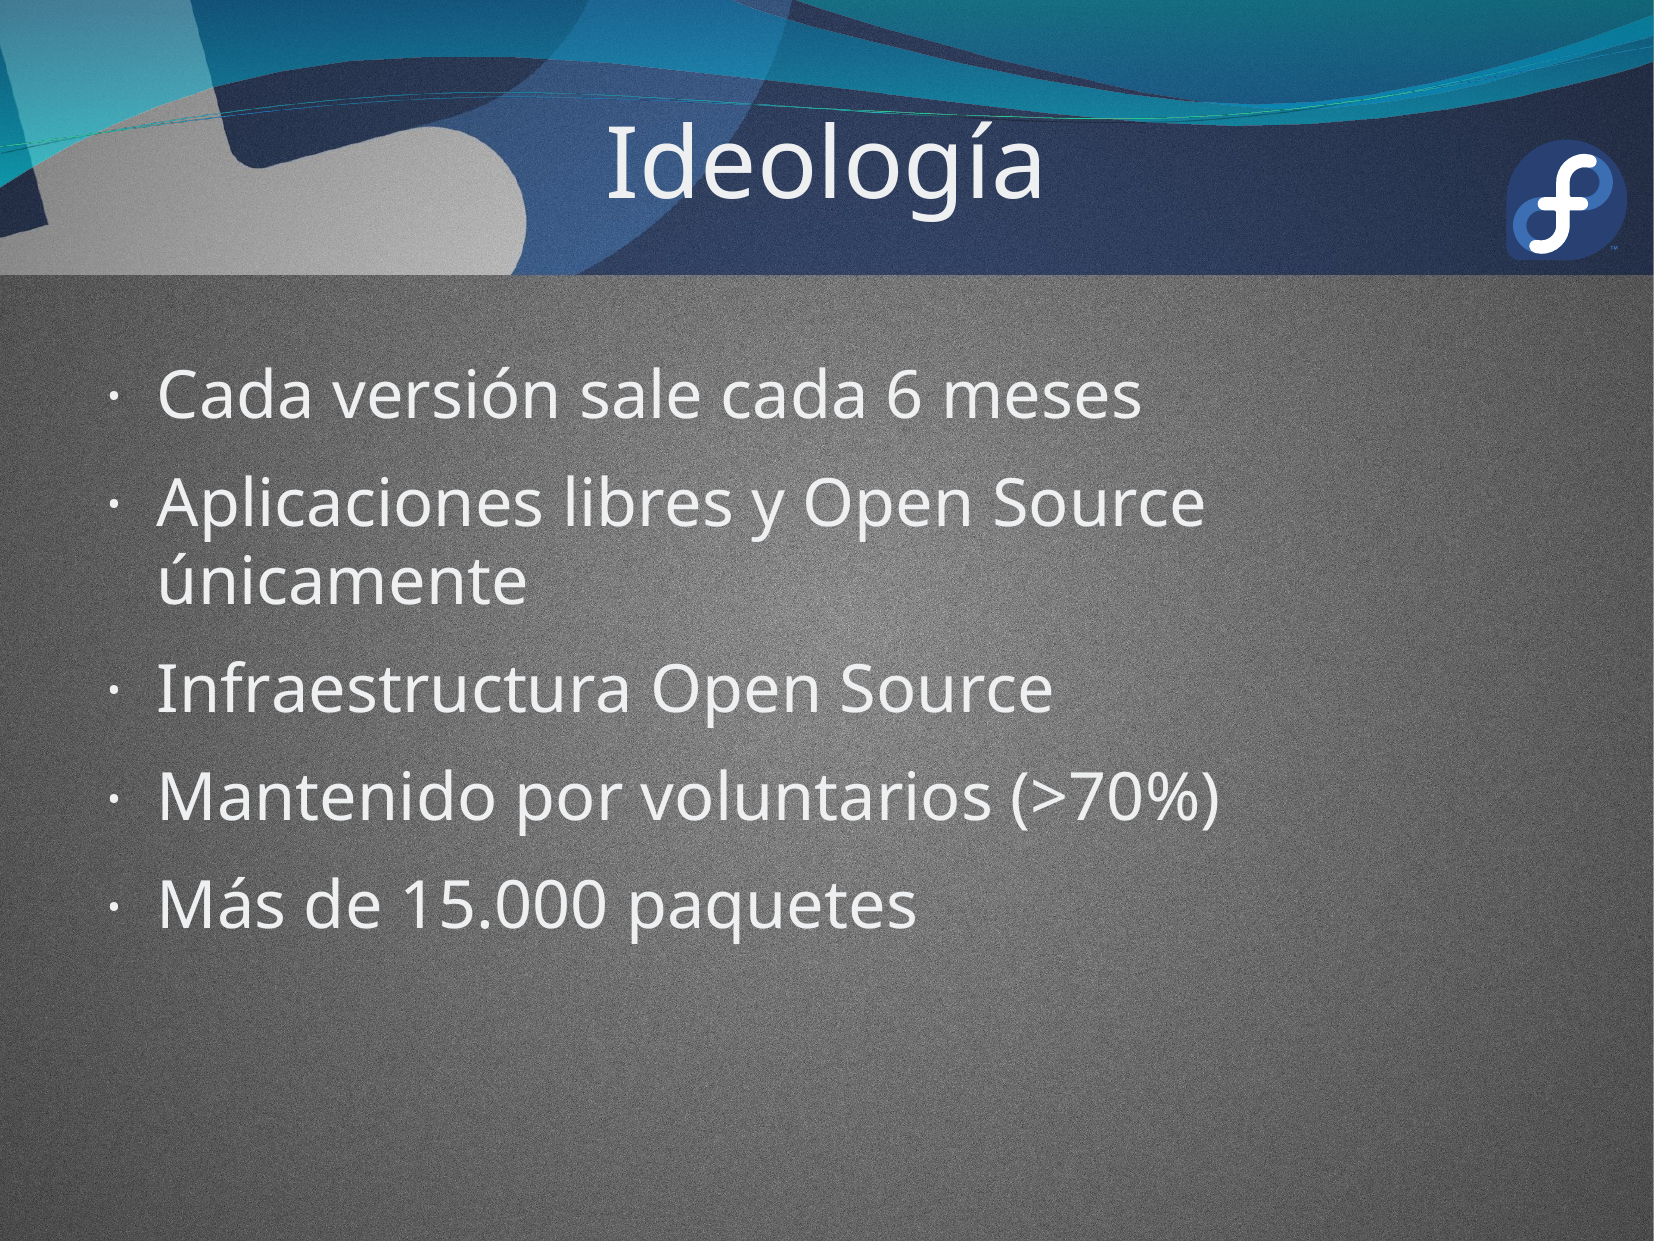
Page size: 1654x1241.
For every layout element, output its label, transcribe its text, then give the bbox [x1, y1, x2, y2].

text_box Ideología [88, 58, 1565, 266]
picture [0, 0, 1654, 1241]
text_box Cada versión sale cada 6 meses Aplicaciones libres y Open Source únicamente Infraestructura Open Source Mantenido por voluntarios (>70%) Más de 15.000 paquetes [88, 354, 1565, 1154]
